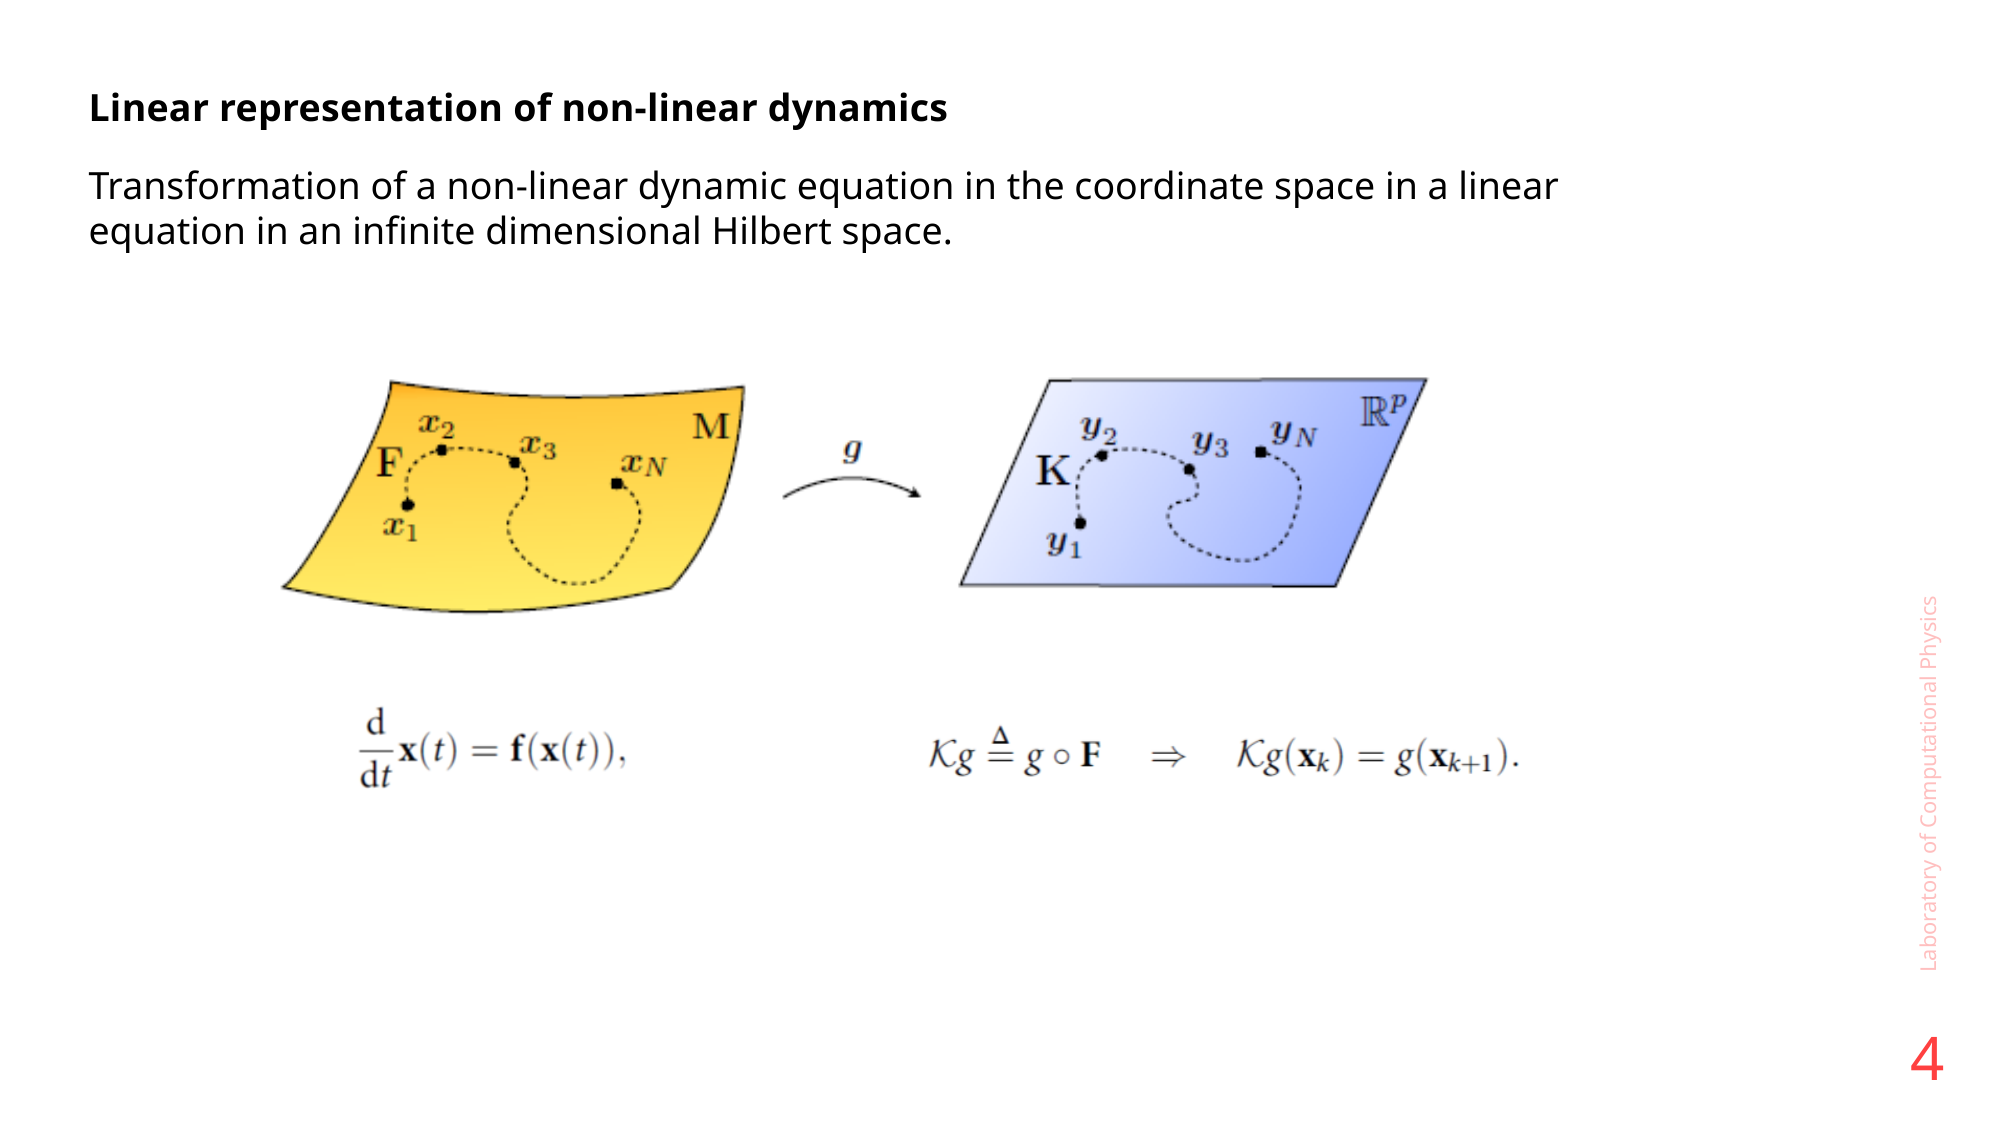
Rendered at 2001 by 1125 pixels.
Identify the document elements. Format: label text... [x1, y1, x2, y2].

footer Laboratory of Computational Physics [1897, 400, 1958, 988]
slide_number 4 [1852, 1012, 2000, 1110]
text_box Transformation of a non-linear dynamic equation in the coordinate space in a linear equation in an infinite dimensional Hilbert space. [73, 154, 1626, 261]
picture [248, 332, 1461, 649]
list Linear representation of non-linear dynamics [73, 79, 1484, 139]
picture [315, 682, 674, 823]
picture [899, 705, 1541, 799]
